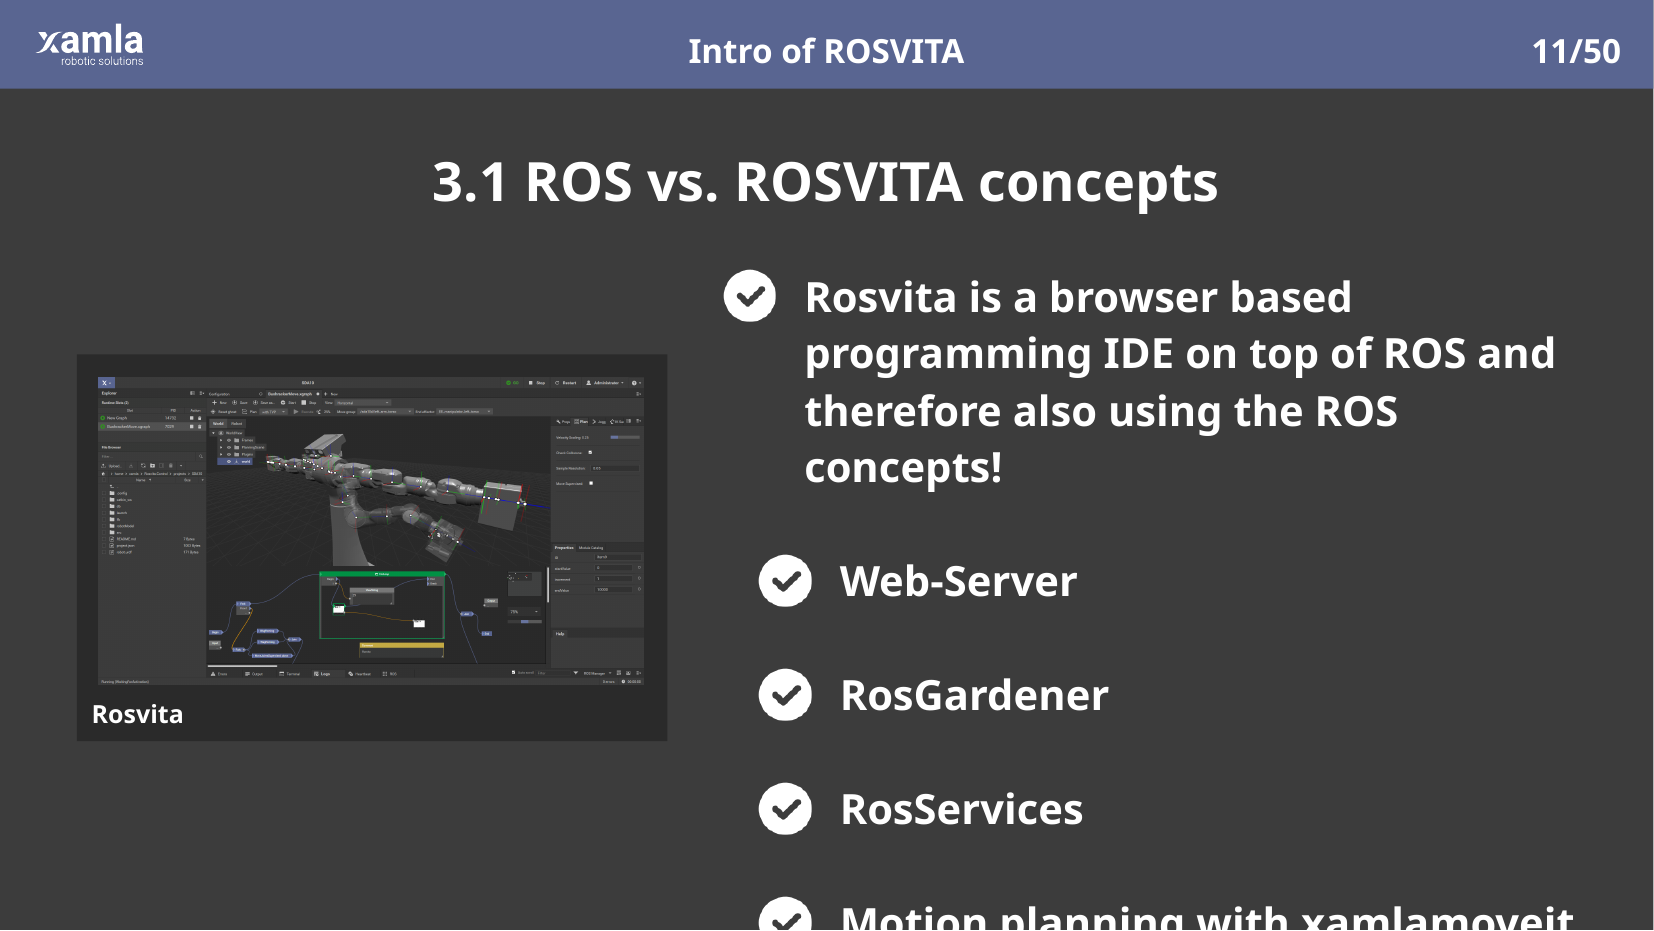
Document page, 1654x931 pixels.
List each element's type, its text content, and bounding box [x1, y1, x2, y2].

text_box [0, 0, 1654, 89]
text_box Rosvita is a browser based programming IDE on top of ROS and therefore also using the ROS concepts! Web-Server RosGardener RosServices Motion planning with xamlamoveit [708, 259, 1607, 881]
text_box 11/50 [1511, 20, 1636, 80]
text_box [76, 354, 668, 742]
picture [98, 377, 644, 685]
picture [35, 23, 143, 65]
text_box Rosvita [76, 689, 644, 738]
picture [758, 896, 812, 931]
text_box 3.1 ROS vs. ROSVITA concepts [188, 135, 1465, 223]
text_box Intro of ROSVITA [296, 20, 1357, 80]
